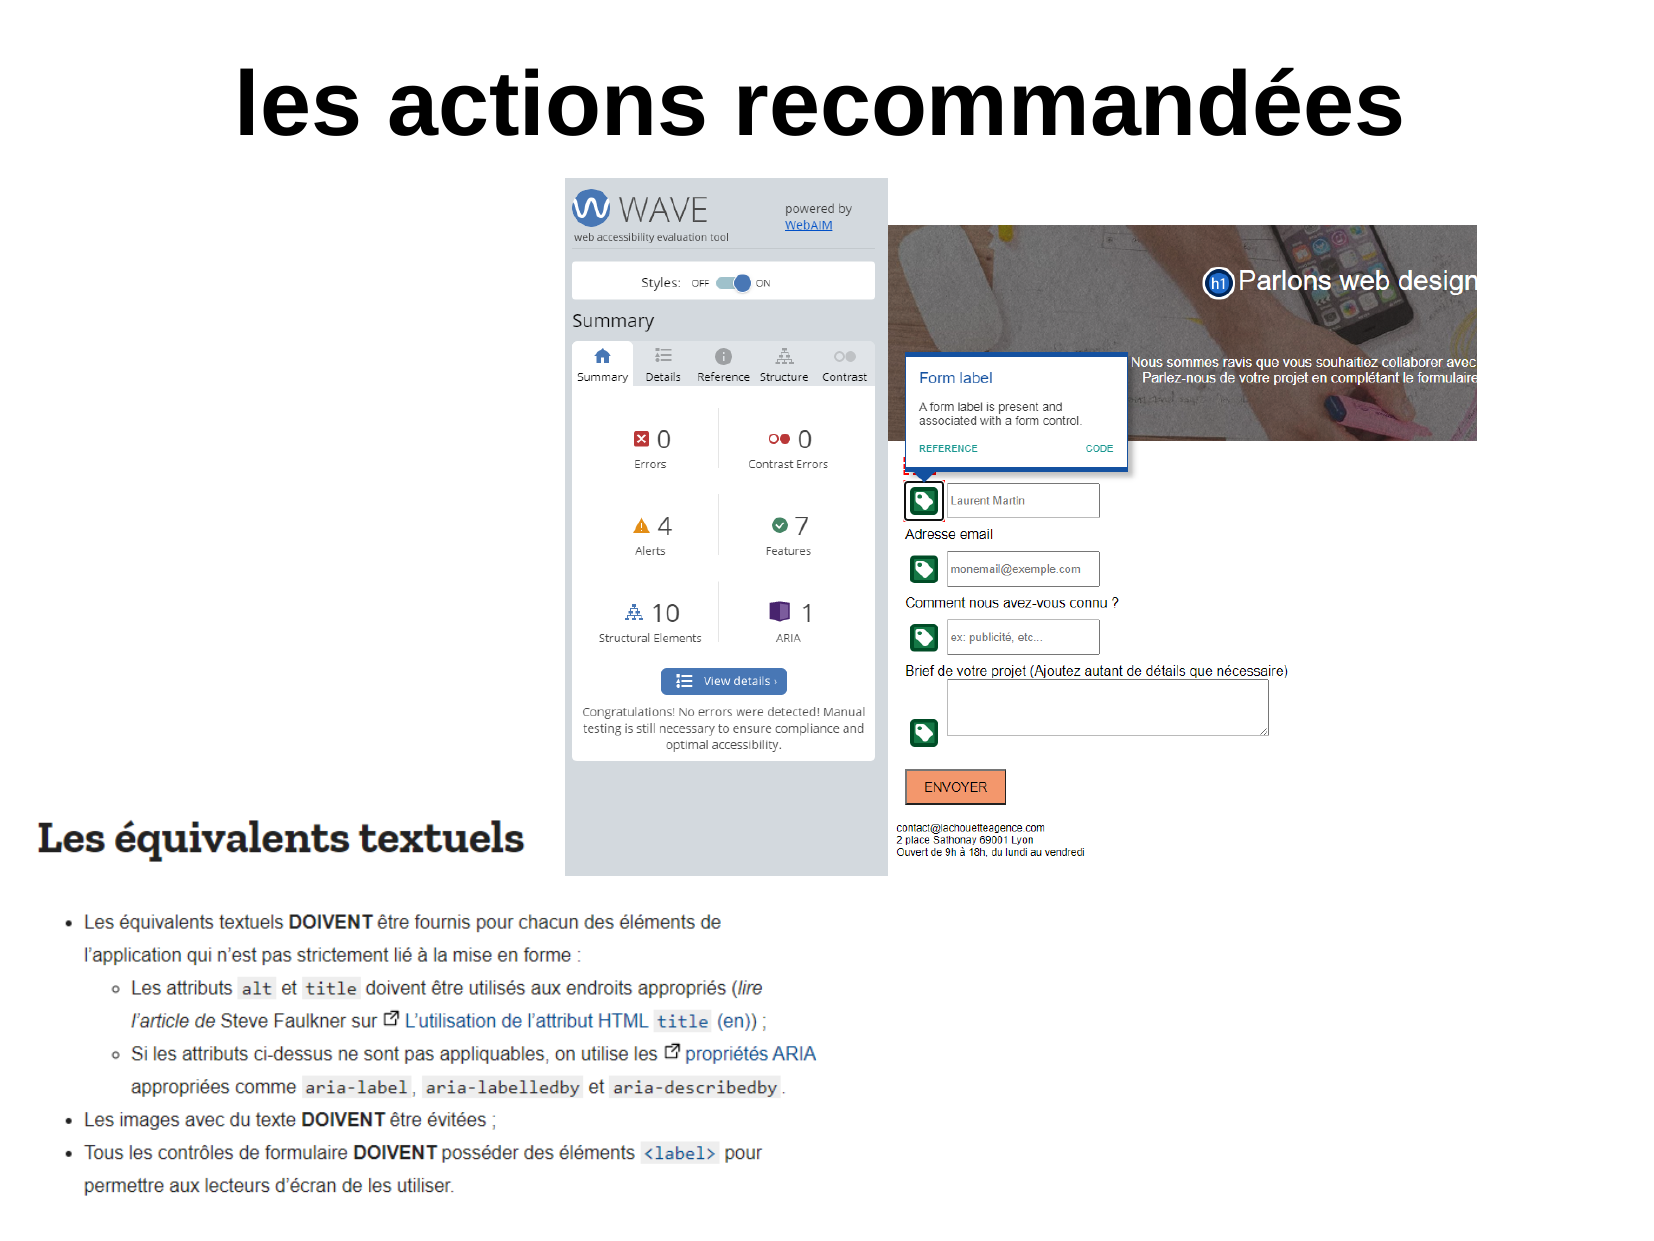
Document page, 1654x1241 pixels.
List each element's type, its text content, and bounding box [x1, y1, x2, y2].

title les actions recommandées [76, 0, 1565, 208]
picture [0, 178, 1477, 1211]
